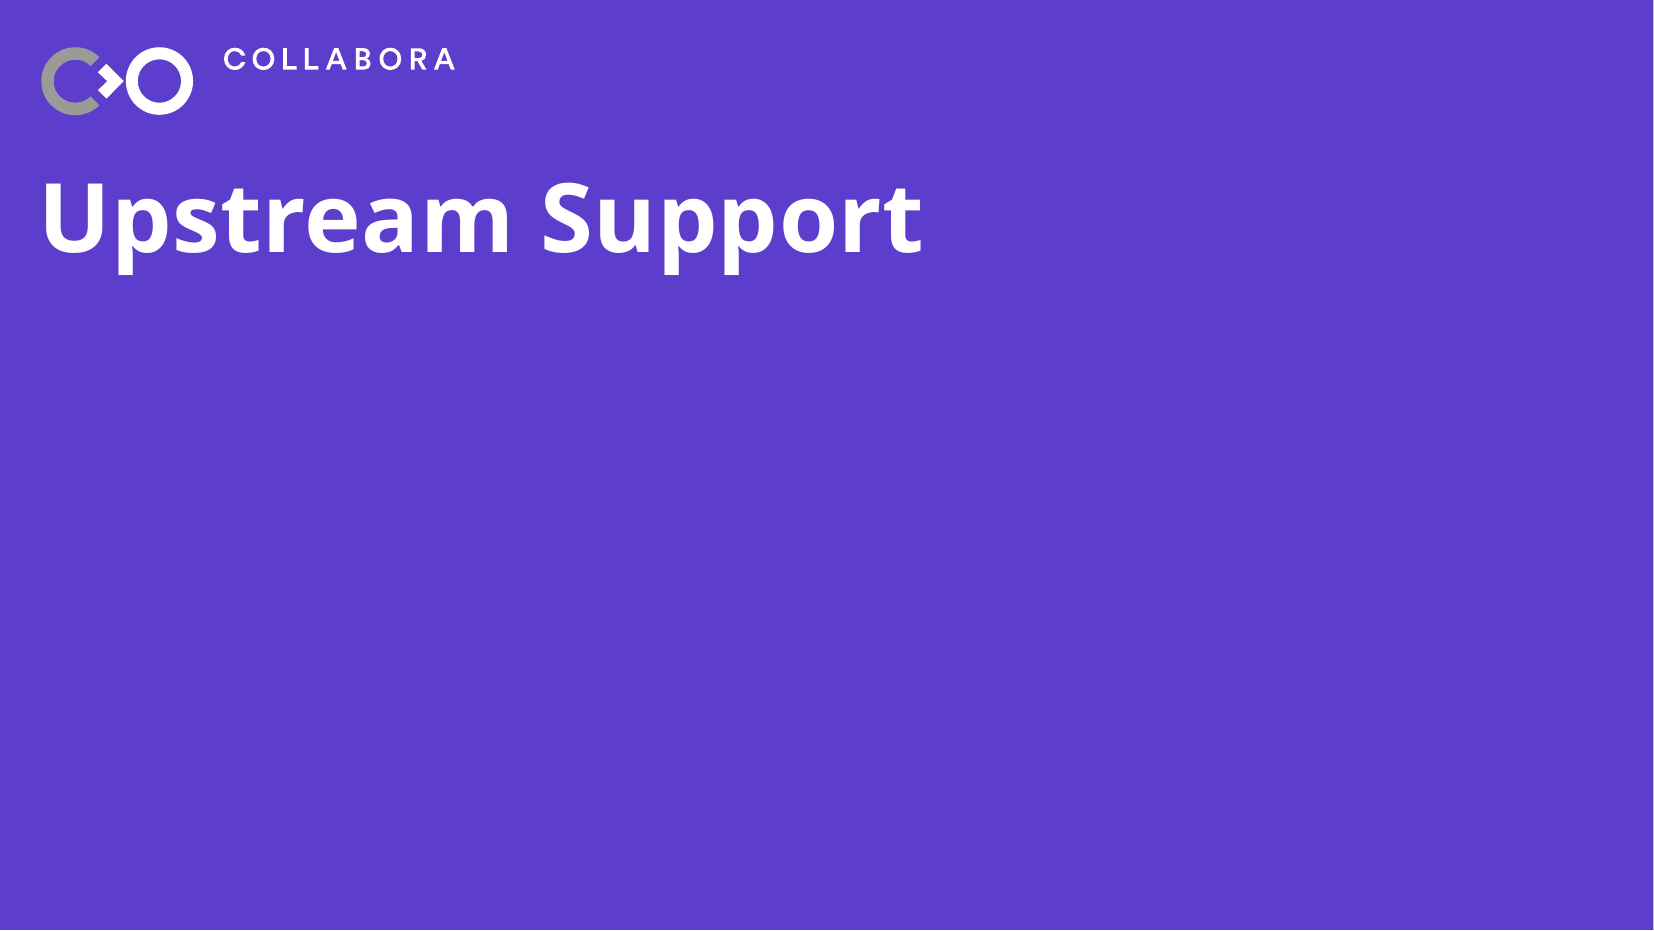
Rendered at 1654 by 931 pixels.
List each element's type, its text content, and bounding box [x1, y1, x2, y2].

title Upstream Support [38, 156, 1614, 213]
